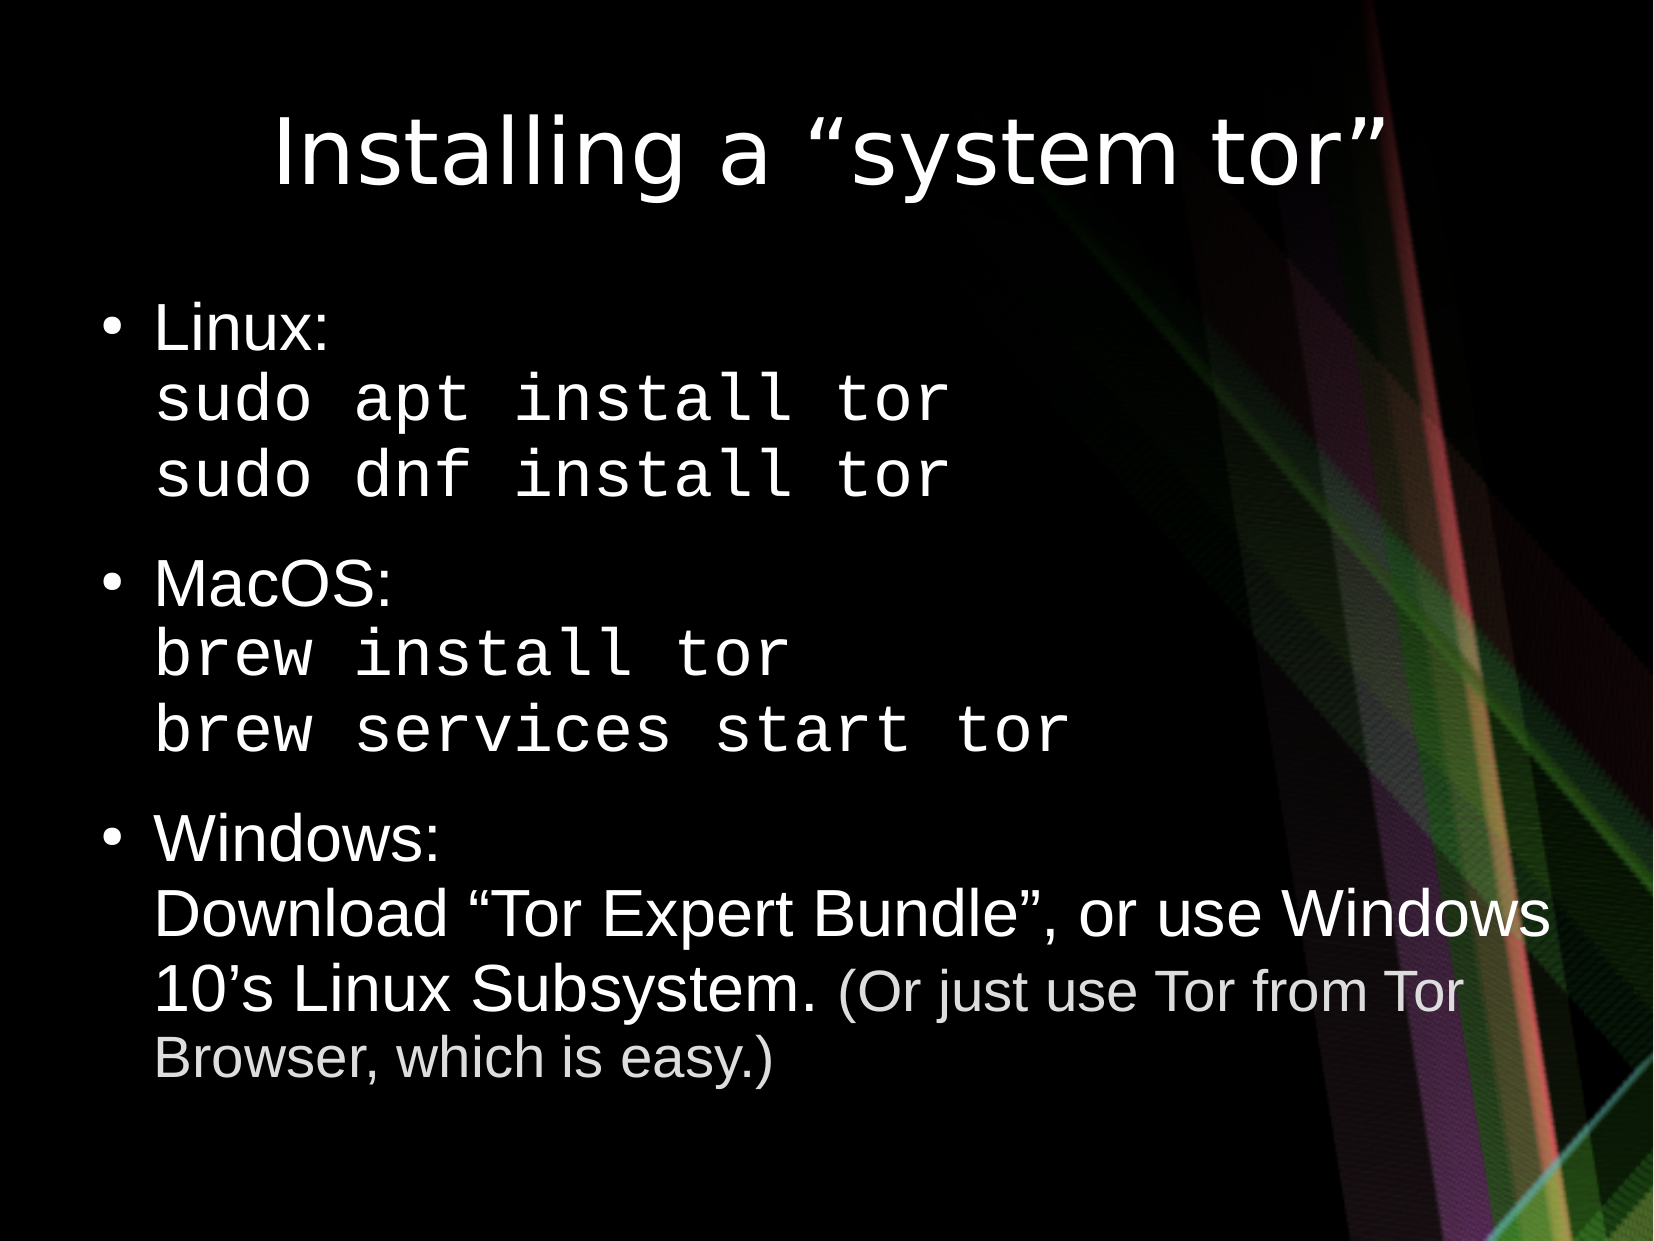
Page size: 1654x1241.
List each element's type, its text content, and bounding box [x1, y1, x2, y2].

picture [0, 0, 1654, 1241]
title Installing a “system tor” [11, 45, 1653, 261]
list Linux: sudo apt install tor sudo dnf install tor MacOS: brew install tor brew services start tor Windows: Download “Tor Expert Bundle”, or use Windows 10’s Linux Subsystem. (Or just use Tor from Tor Browser, which is easy.) [82, 290, 1571, 1146]
